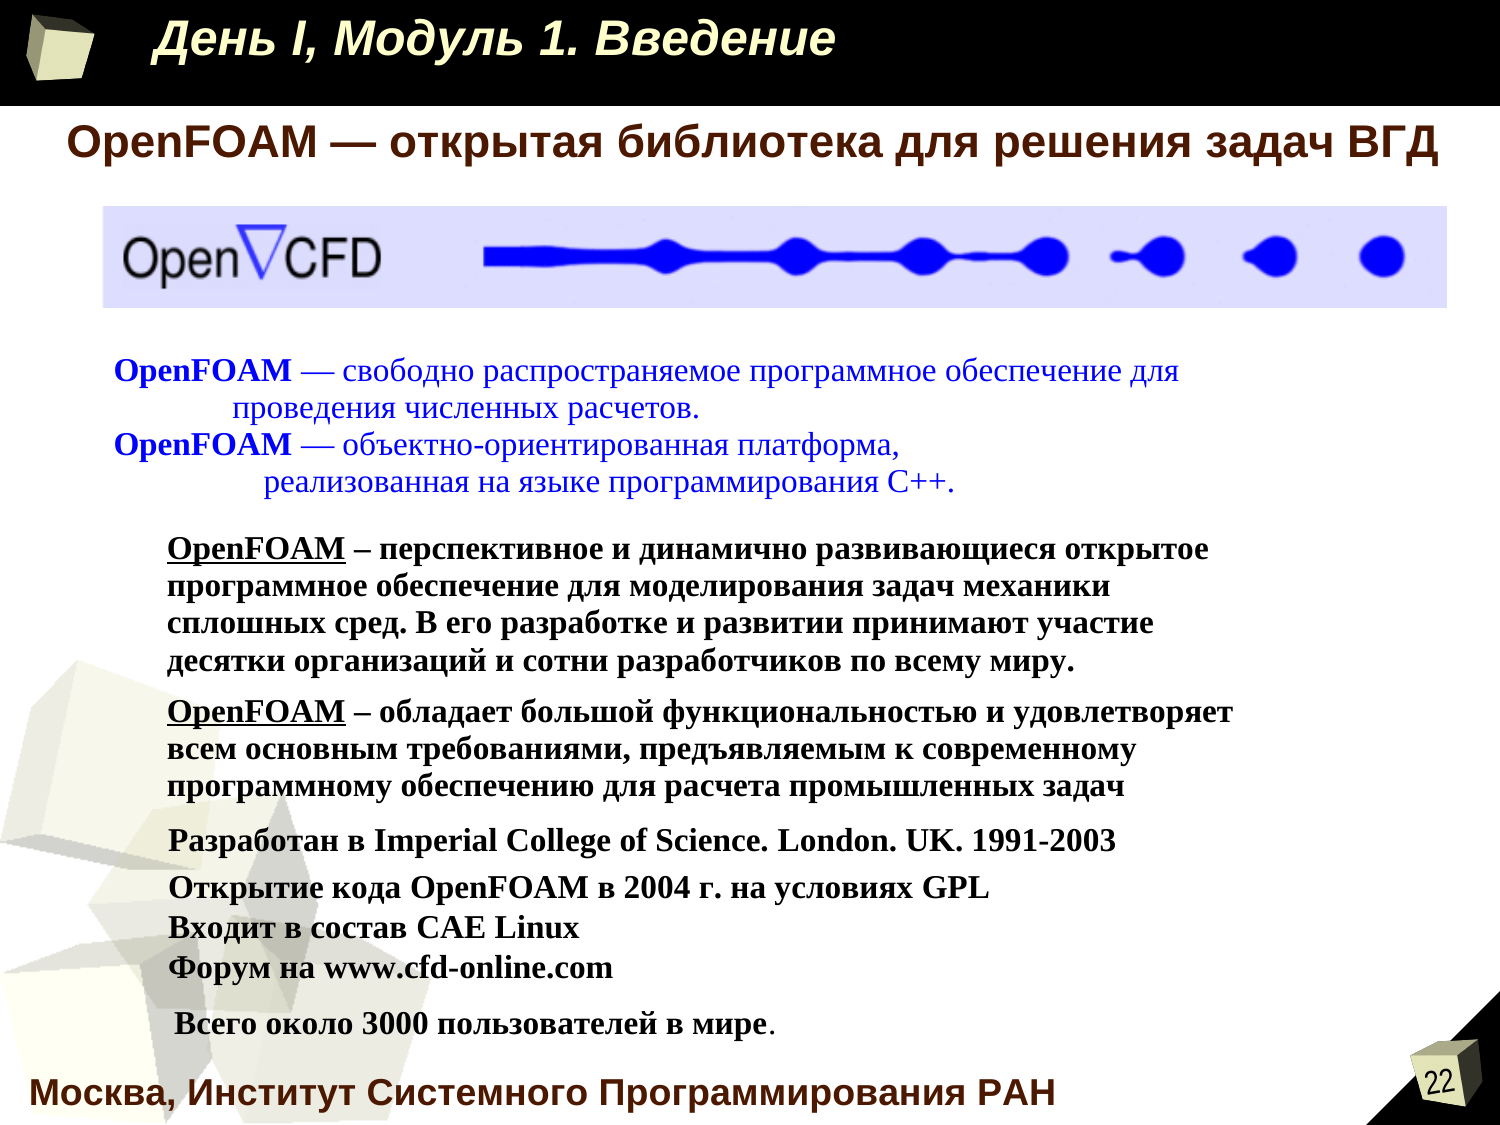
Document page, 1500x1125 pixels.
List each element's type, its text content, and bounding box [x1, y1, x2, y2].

text_box Открытие кода OpenFOAM в 2004 г. на условиях GPL Входит в состав CAE Linux Форум на www.cfd-online.com [153, 857, 1371, 993]
text_box Разработан в Imperial College of Science. London. UK. 1991-2003 [153, 810, 1365, 857]
text_box ОpenFOAM — свободно распространяемое программное обеспечение для проведения численных расчетов. OpenFOAM — объектно-ориентированная платформа, реализованная на языке программирования С++. [100, 302, 1413, 545]
picture [423, 1088, 433, 1102]
text_box OpenFOAM — открытая библиотека для решения задач ВГД [5, 104, 1500, 185]
text_box Всего около 3000 пользователей в мире. [159, 993, 987, 1049]
picture [0, 659, 433, 1125]
picture [102, 206, 1447, 308]
text_box ОpenFOAM – перспективное и динамично развивающиеся открытое программное обеспечение для моделирования задач механики сплошных сред. В его разработке и развитии принимают участие десятки организаций и сотни разработчиков по всему миру. OpenFOAM – обладает большой функциональностью и удовлетворяет всем основным требованиями, предъявляемым к современному программному обеспечению для расчета промышленных задач [153, 521, 1440, 864]
